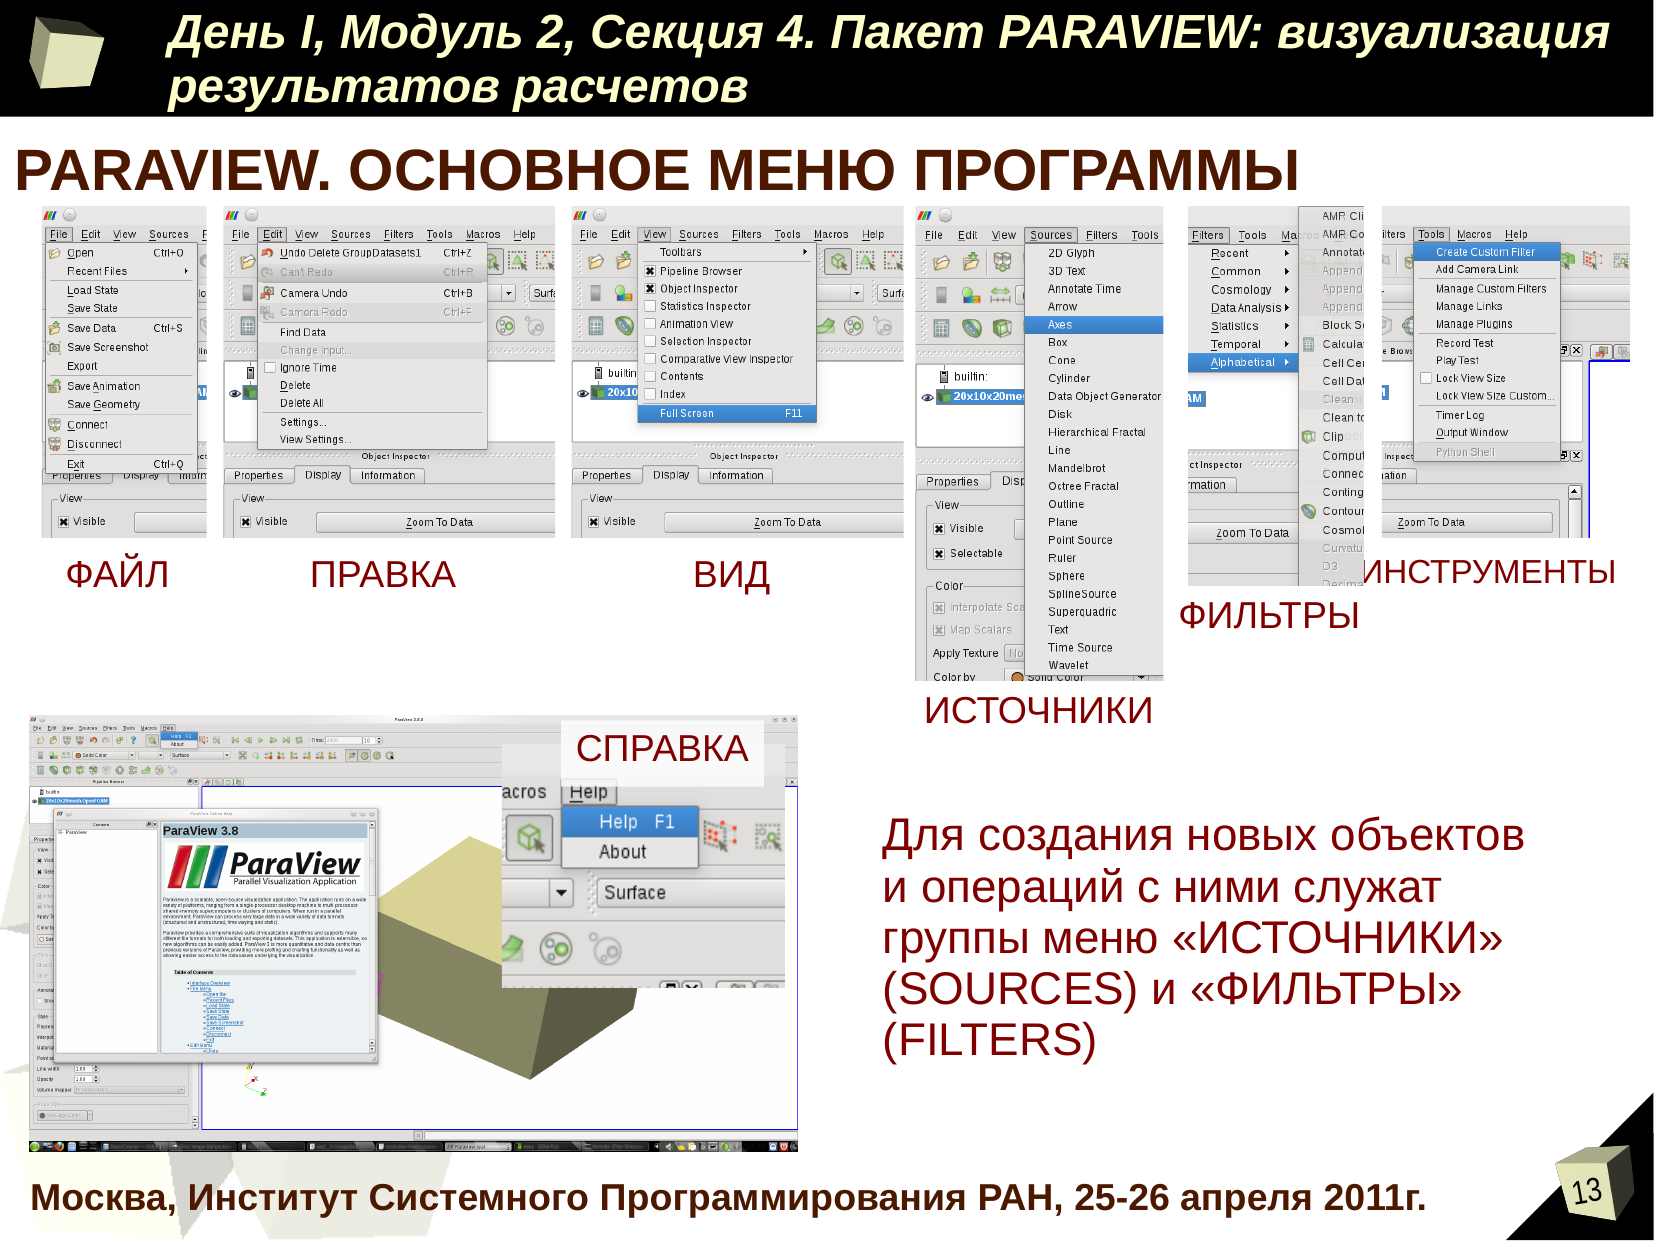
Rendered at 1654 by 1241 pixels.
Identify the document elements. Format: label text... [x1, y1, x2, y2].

picture [571, 206, 904, 538]
picture [0, 715, 798, 1241]
picture [41, 206, 207, 538]
text_box ФАЙЛ [50, 545, 185, 612]
picture [1381, 206, 1630, 538]
text_box ФИЛЬТРЫ [1164, 587, 1376, 654]
text_box Для создания новых объектов и операций с ними служат группы меню «ИСТОЧНИКИ» (SOURCES) и «ФИЛЬТРЫ» (FILTERS) [868, 801, 1577, 1074]
text_box ИСТОЧНИКИ [908, 681, 1169, 748]
text_box СПРАВКА [561, 720, 764, 787]
text_box ИНСТРУМЕНТЫ [1344, 545, 1632, 612]
text_box ПРАВКА [295, 545, 472, 612]
text_box PARAVIEW. ОСНОВНОЕ МЕНЮ ПРОГРАММЫ [0, 130, 1654, 211]
text_box ВИД [678, 545, 786, 612]
picture [1188, 206, 1364, 586]
picture [223, 206, 556, 538]
picture [464, 1193, 472, 1198]
picture [915, 206, 1164, 681]
